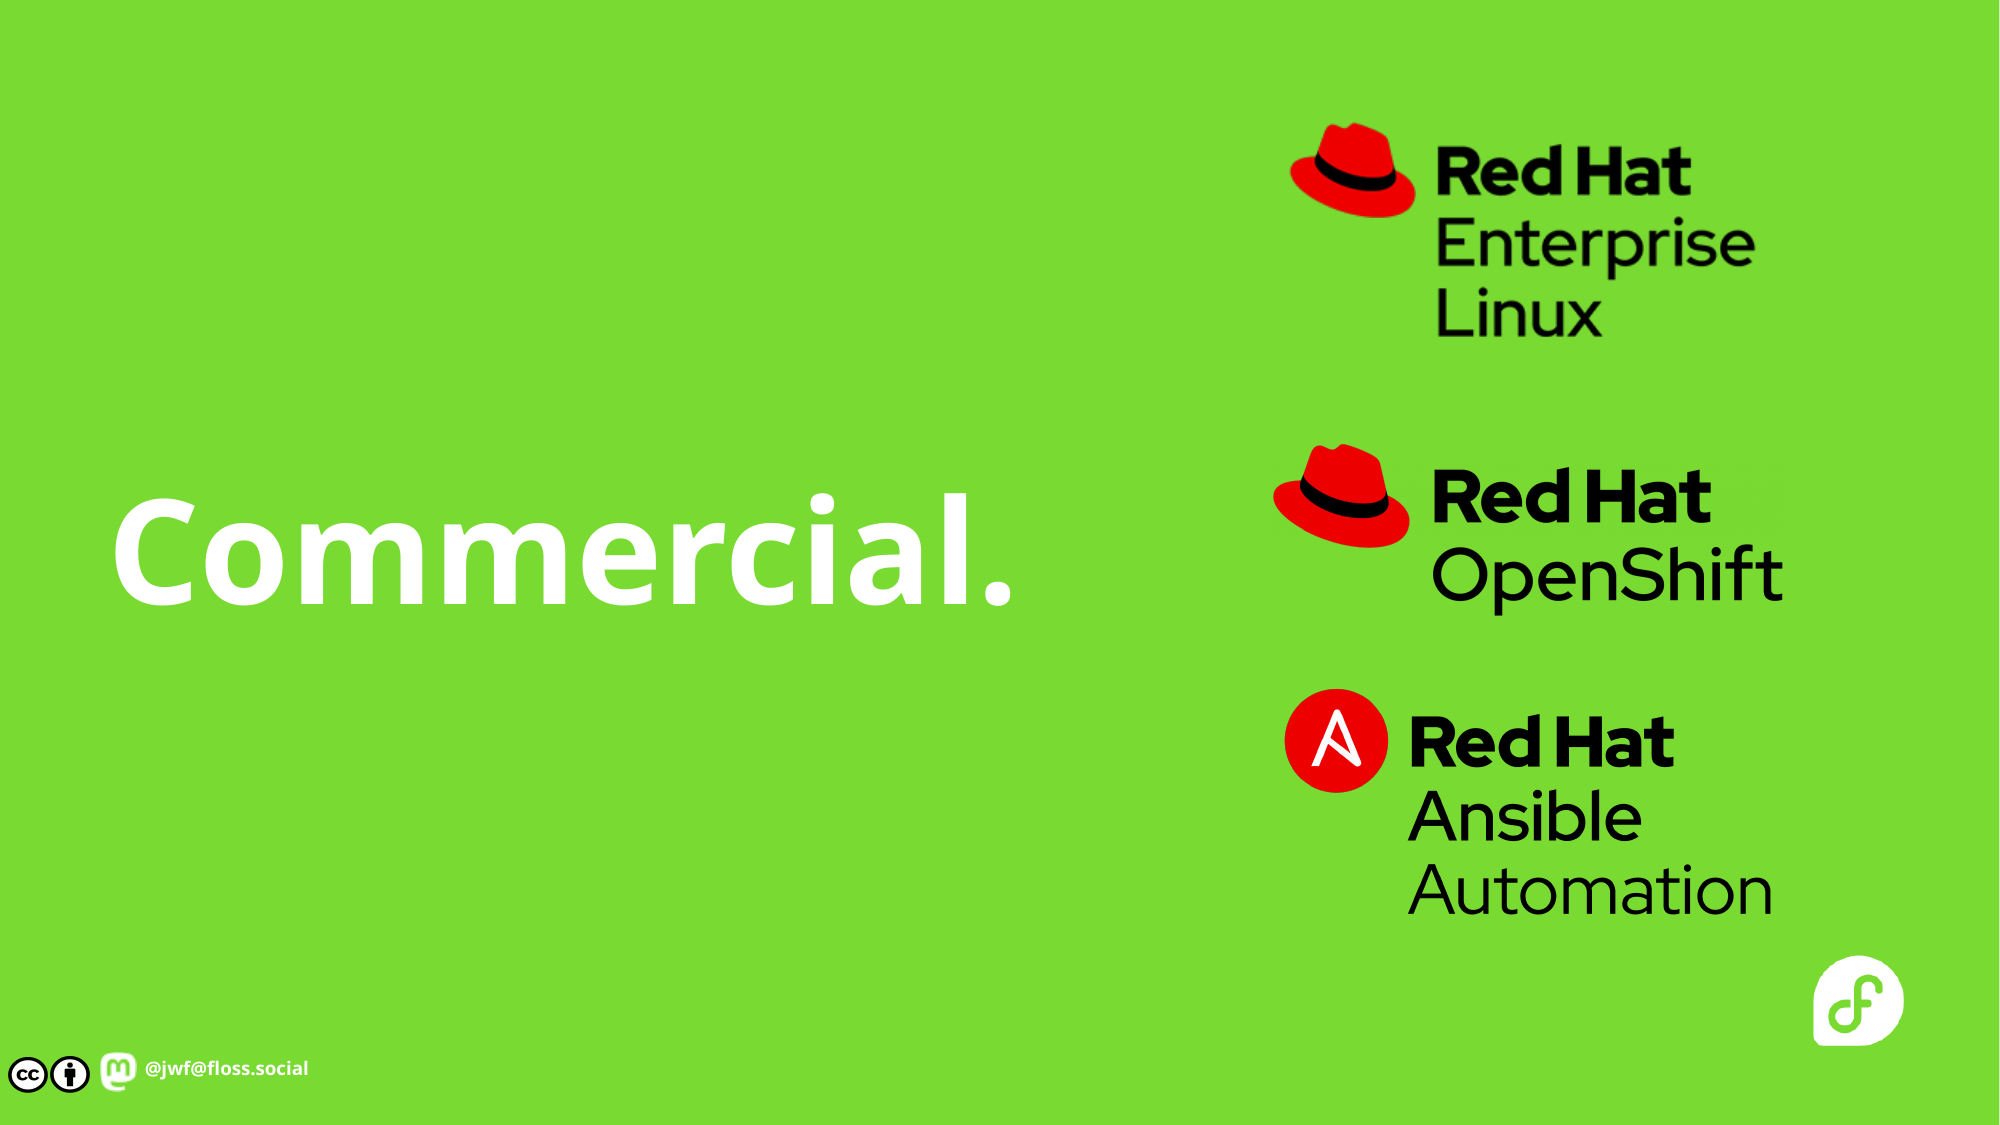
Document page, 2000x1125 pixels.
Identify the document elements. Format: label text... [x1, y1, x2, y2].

picture [50, 1056, 90, 1093]
picture [100, 1052, 137, 1092]
picture [8, 1057, 48, 1093]
list @jwf@floss.social [135, 1047, 319, 1084]
title Commercial. [107, 98, 1500, 994]
picture [1272, 85, 1784, 372]
picture [1272, 442, 1784, 617]
picture [1283, 687, 1772, 916]
picture [1813, 955, 1904, 1046]
